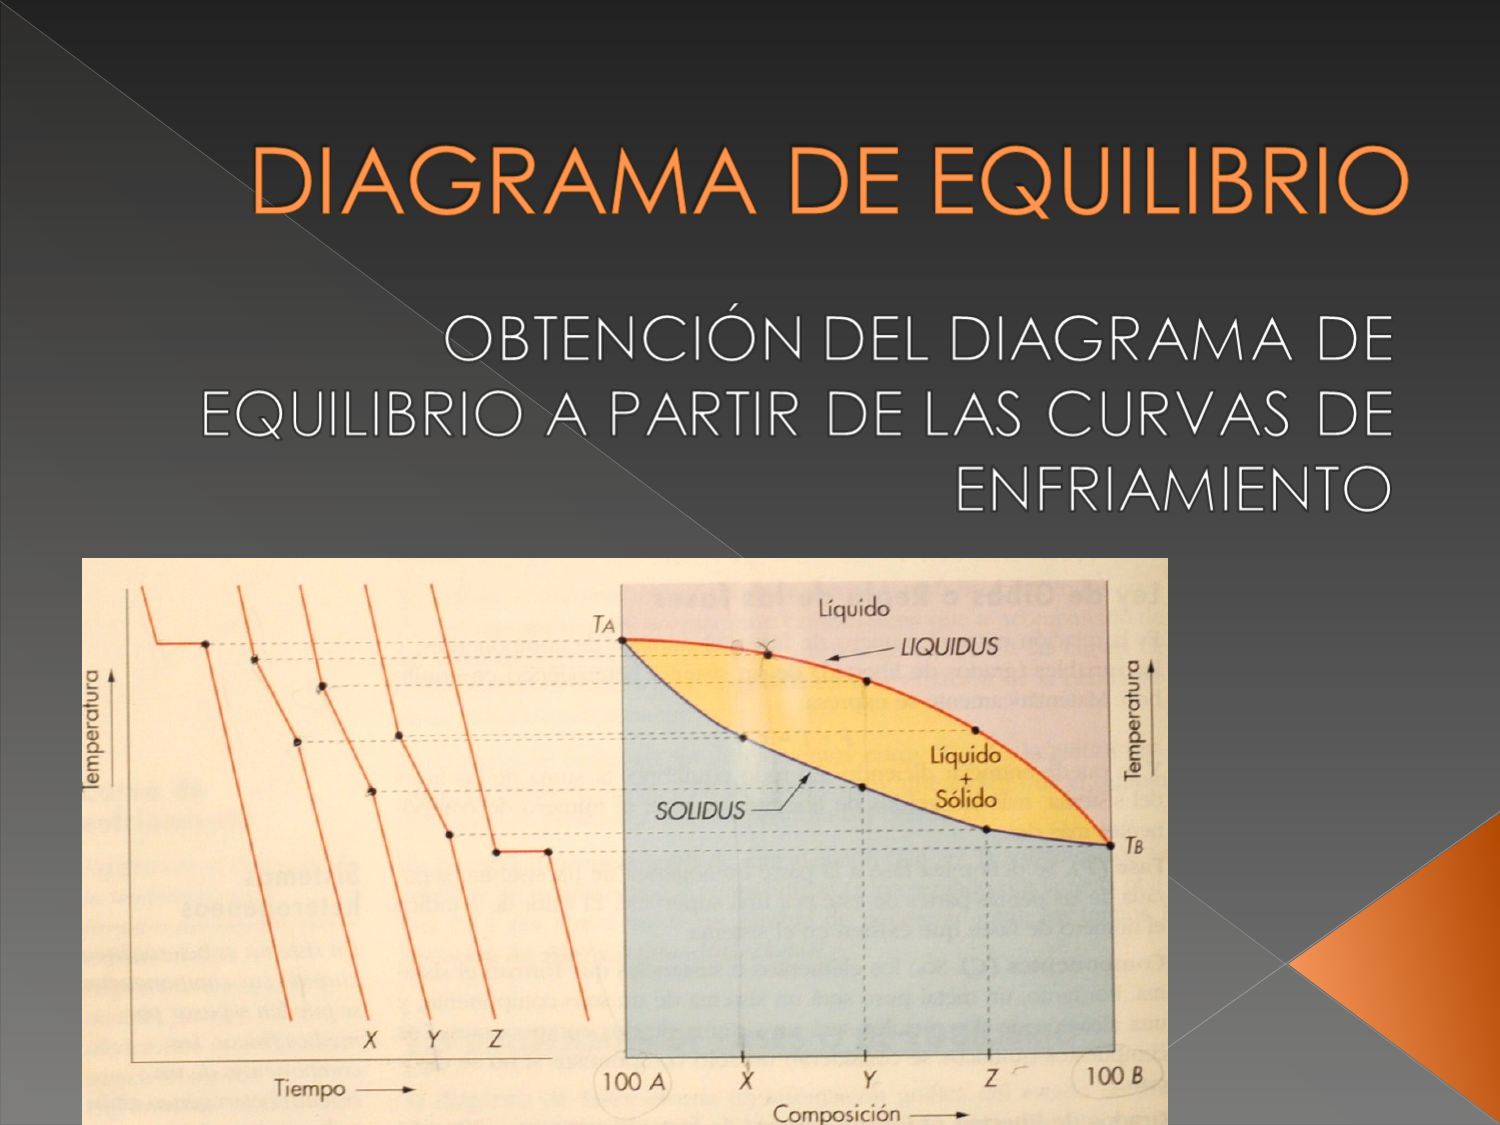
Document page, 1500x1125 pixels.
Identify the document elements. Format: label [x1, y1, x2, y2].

picture [103, 0, 1492, 242]
picture [82, 278, 1450, 1125]
